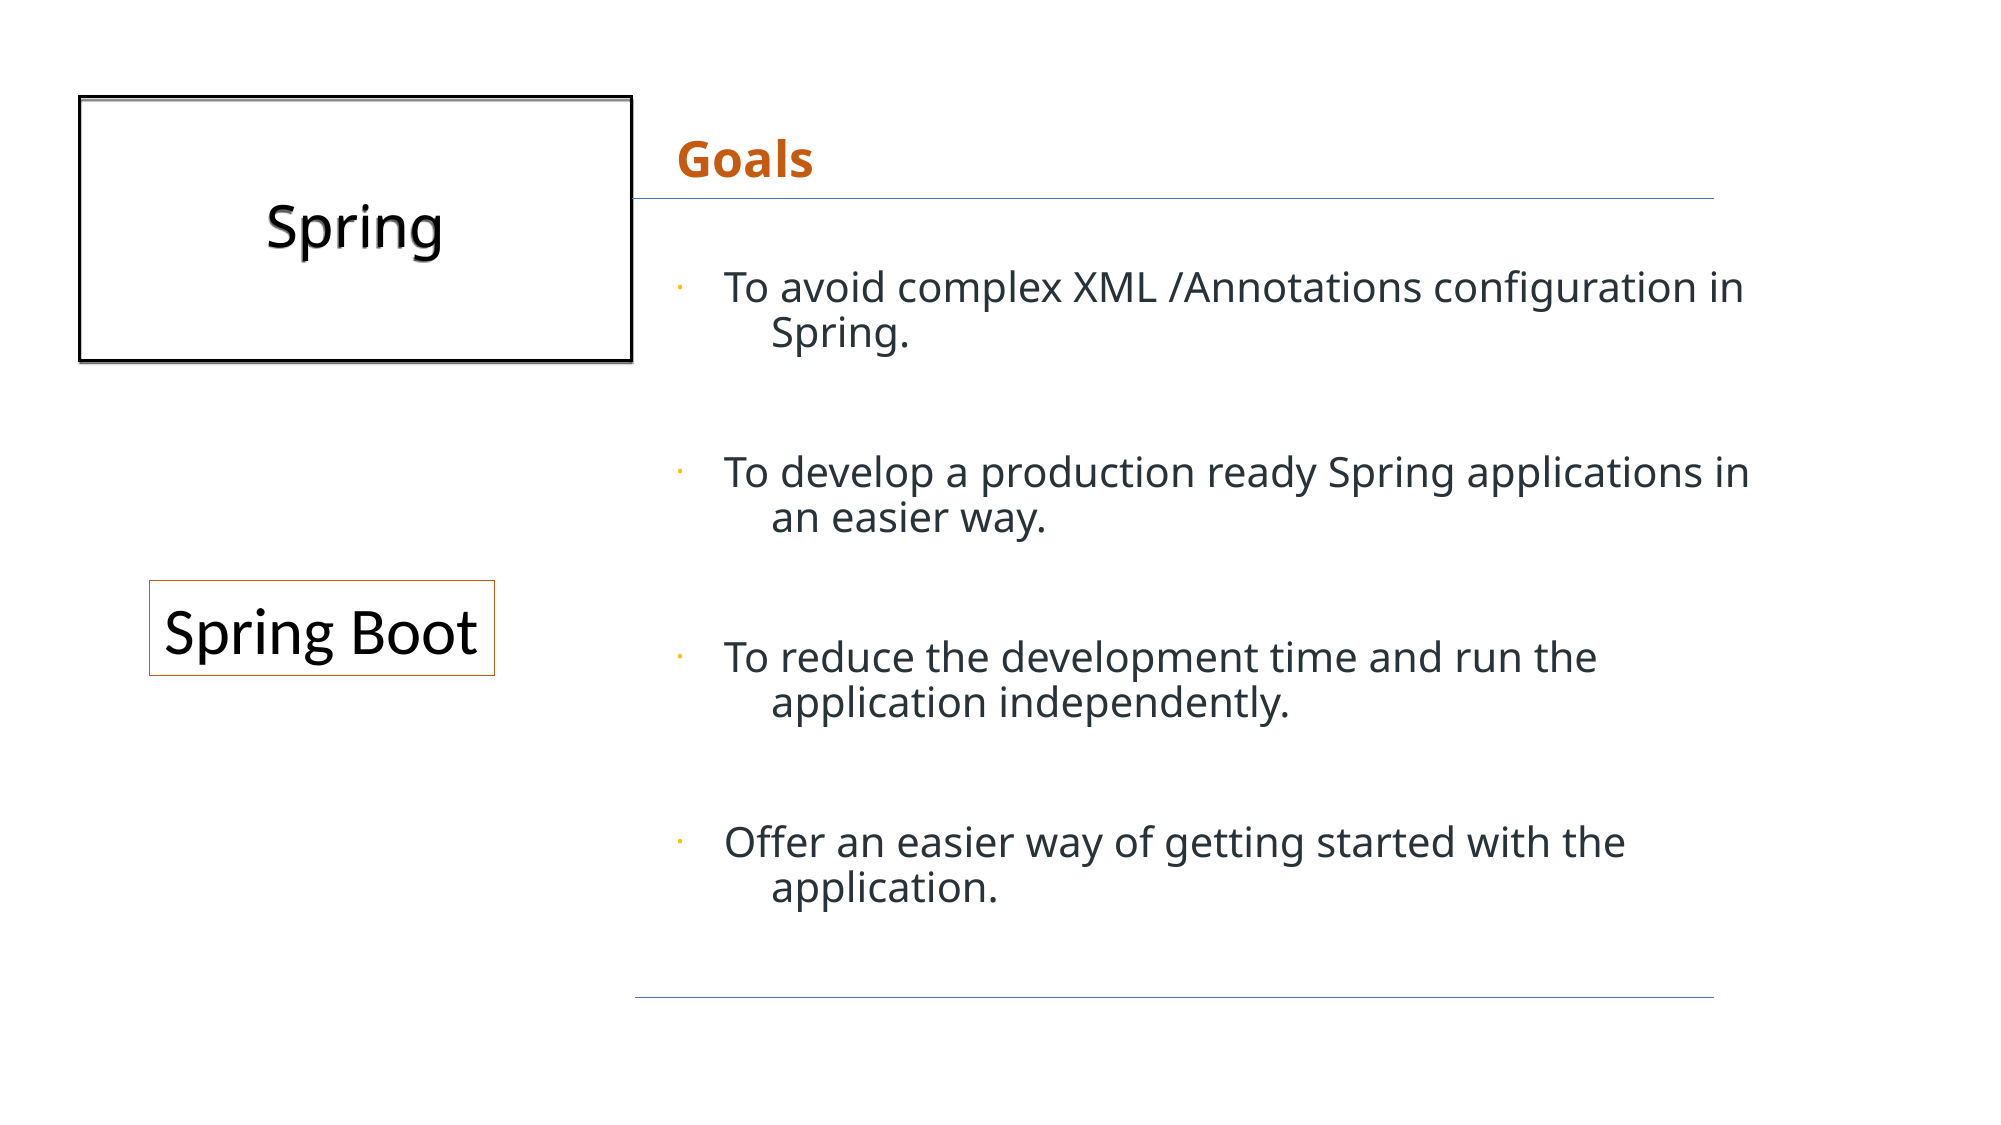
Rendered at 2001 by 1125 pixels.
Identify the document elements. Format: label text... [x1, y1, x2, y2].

text_box Goals [661, 120, 1662, 196]
title Spring [79, 96, 632, 361]
text_box To avoid complex XML /Annotations configuration in Spring. To develop a production ready Spring applications in an easier way. To reduce the development time and run the application independently. Offer an easier way of getting started with the application. [661, 259, 1822, 998]
text_box Spring Boot [150, 581, 495, 676]
